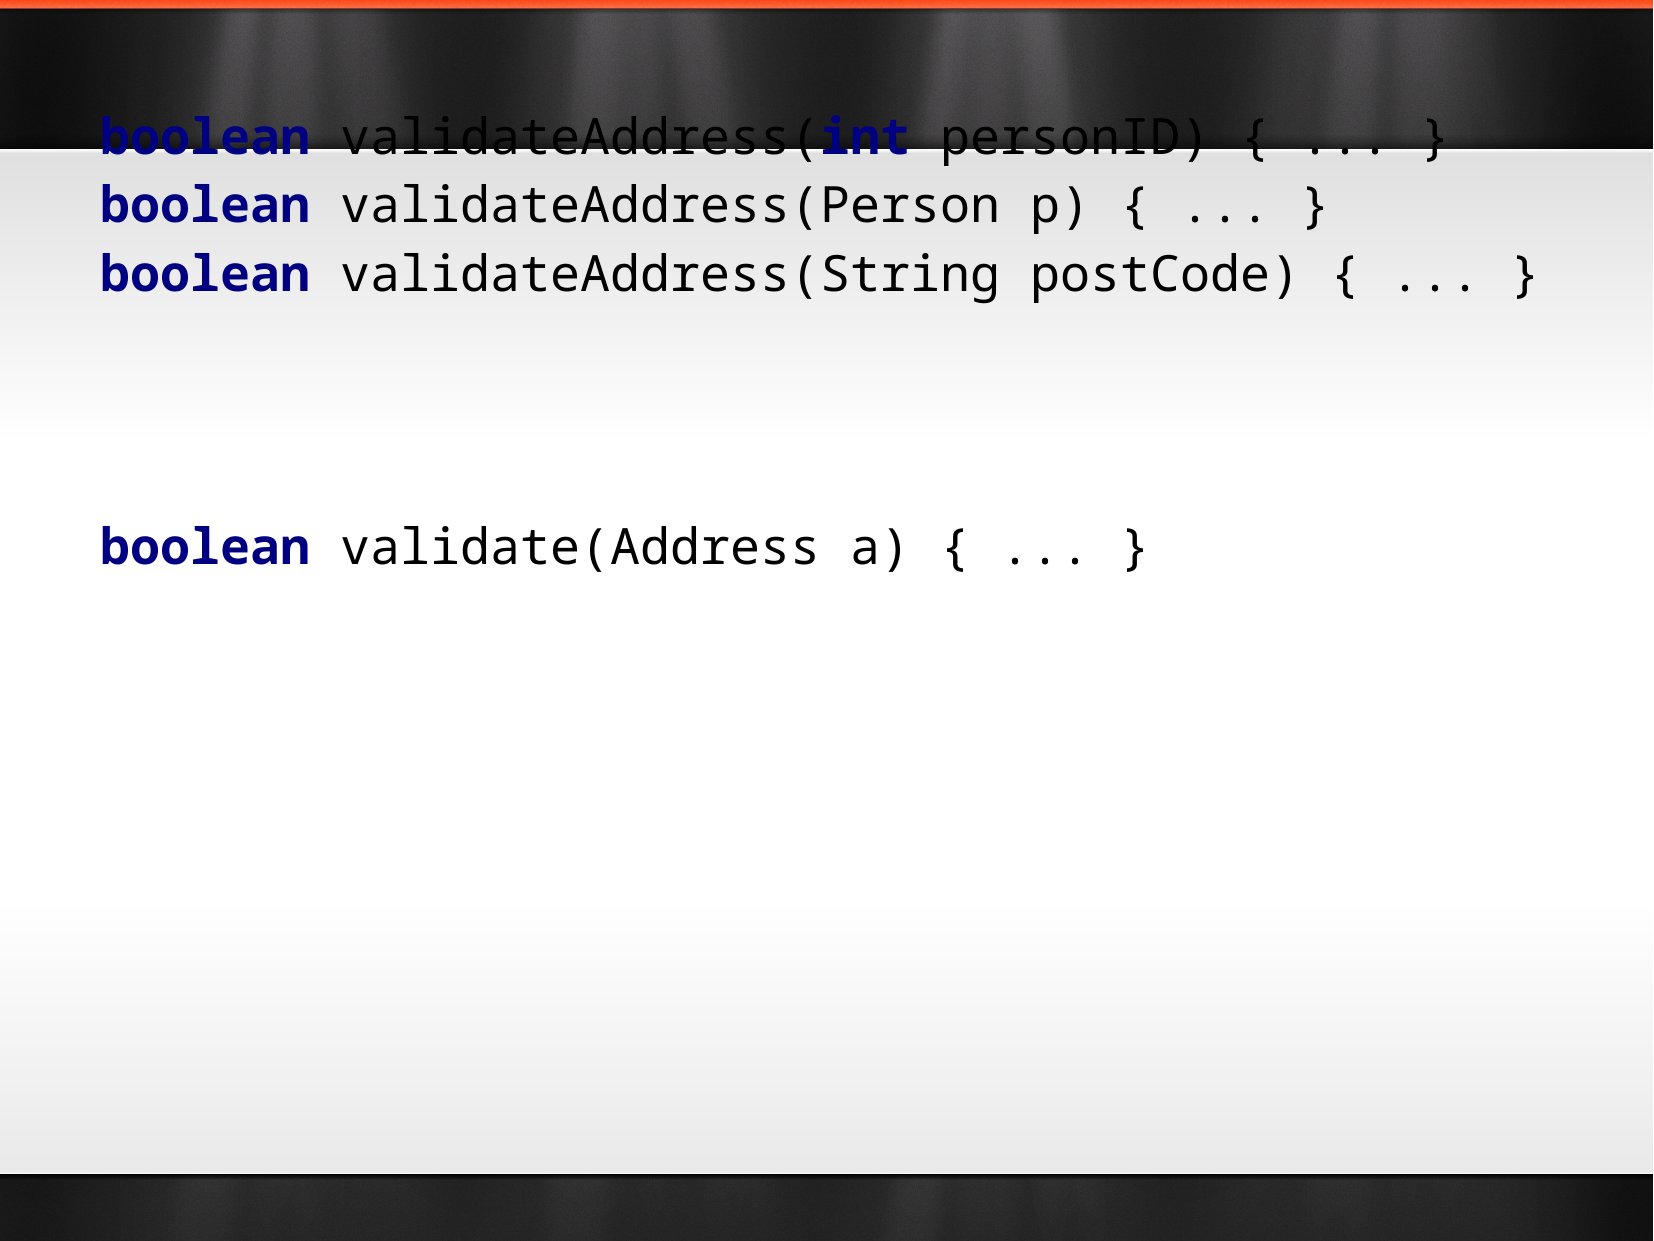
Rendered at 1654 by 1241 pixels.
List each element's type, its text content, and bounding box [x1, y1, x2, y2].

subtitle boolean validateAddress(int personID) { ... } boolean validateAddress(Person p) { ... } boolean validateAddress(String postCode) { ... } boolean validate(Address a) { ... } [100, 6, 1588, 1125]
picture [0, 0, 1653, 1241]
